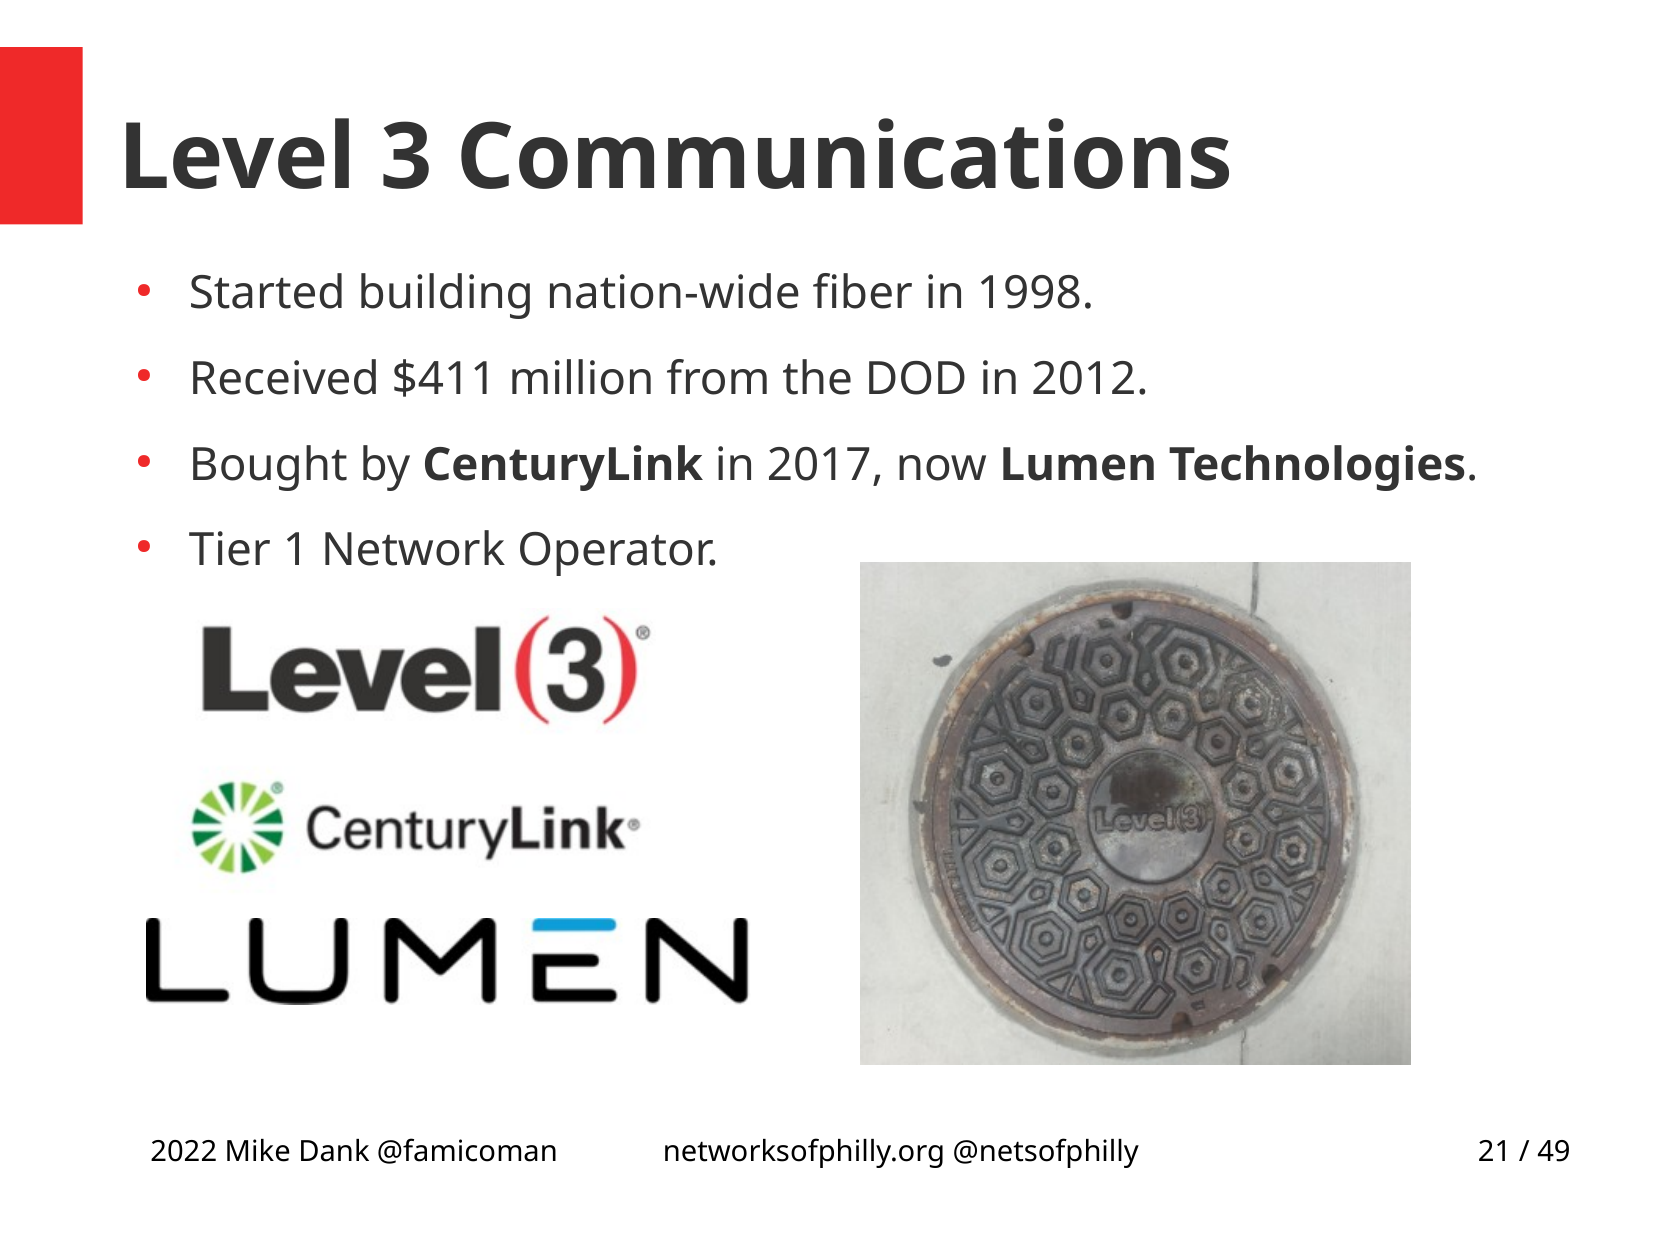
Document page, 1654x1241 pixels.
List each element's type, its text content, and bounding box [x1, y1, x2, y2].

picture [150, 742, 665, 916]
picture [860, 562, 1411, 1066]
picture [195, 608, 656, 736]
list Started building nation-wide fiber in 1998. Received $411 million from the DOD in 2012. Bought by CenturyLink in 2017, now Lumen Technologies. Tier 1 Network Operator. [118, 259, 1576, 980]
title Level 3 Communications [118, 49, 1571, 257]
picture [146, 918, 751, 1006]
